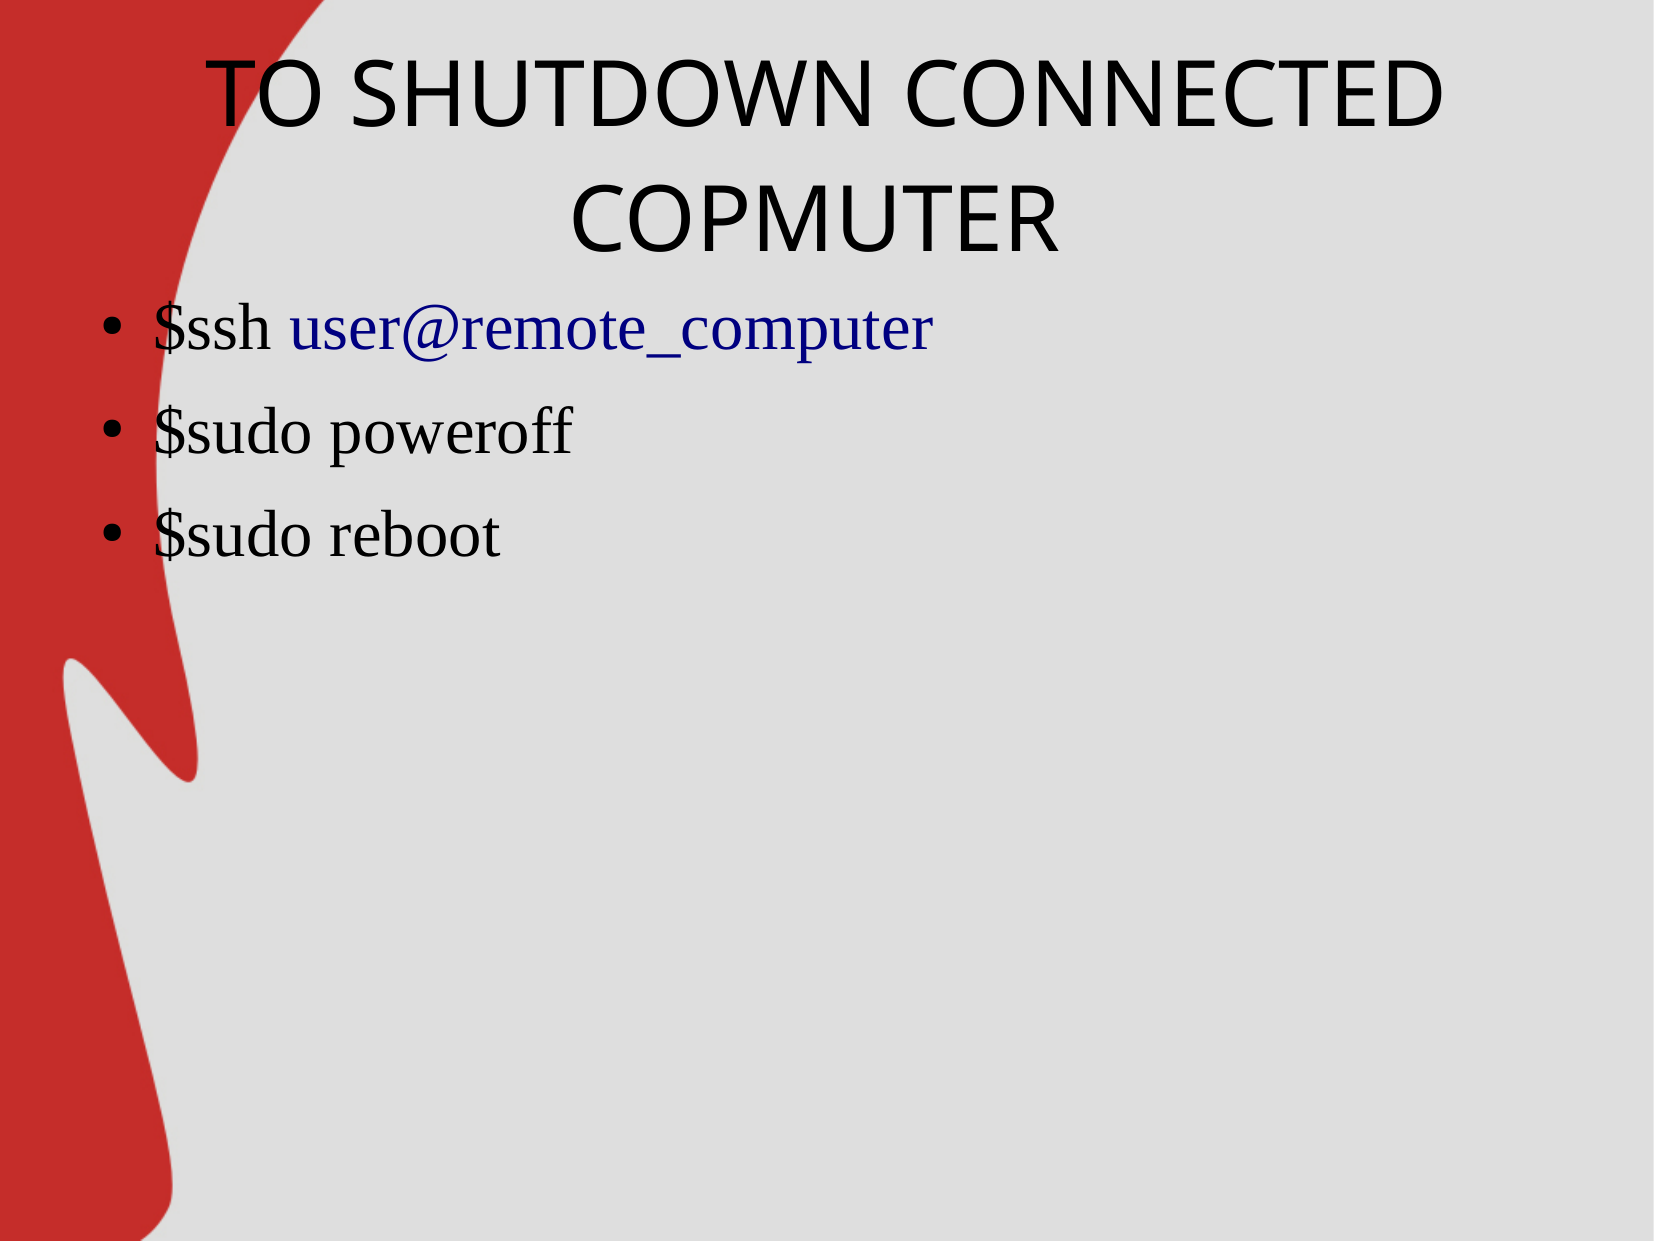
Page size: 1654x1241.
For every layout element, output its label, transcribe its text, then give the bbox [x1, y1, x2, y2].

title TO SHUTDOWN CONNECTED COPMUTER [82, 35, 1571, 271]
picture [0, 0, 1654, 1241]
list $ssh user@remote_computer $sudo poweroff $sudo reboot [82, 290, 1571, 1010]
